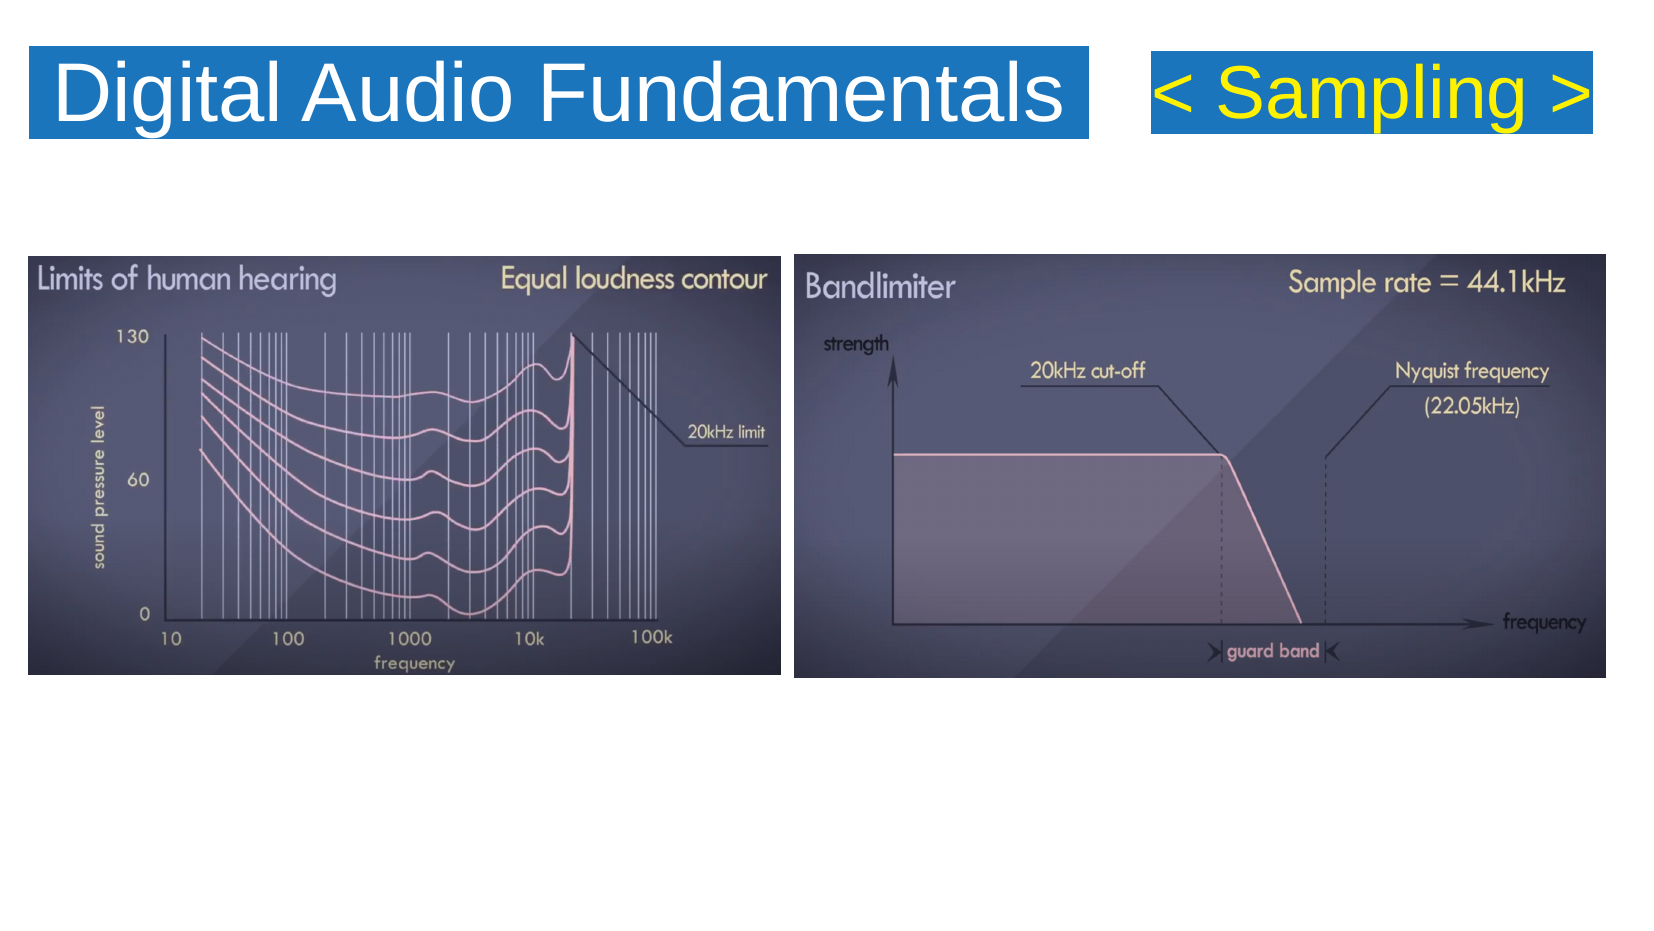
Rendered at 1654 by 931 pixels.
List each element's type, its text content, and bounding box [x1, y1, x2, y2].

picture [28, 256, 781, 676]
title Digital Audio Fundamentals [15, 15, 1103, 171]
title < Sampling > [1110, 15, 1636, 171]
picture [794, 254, 1606, 678]
